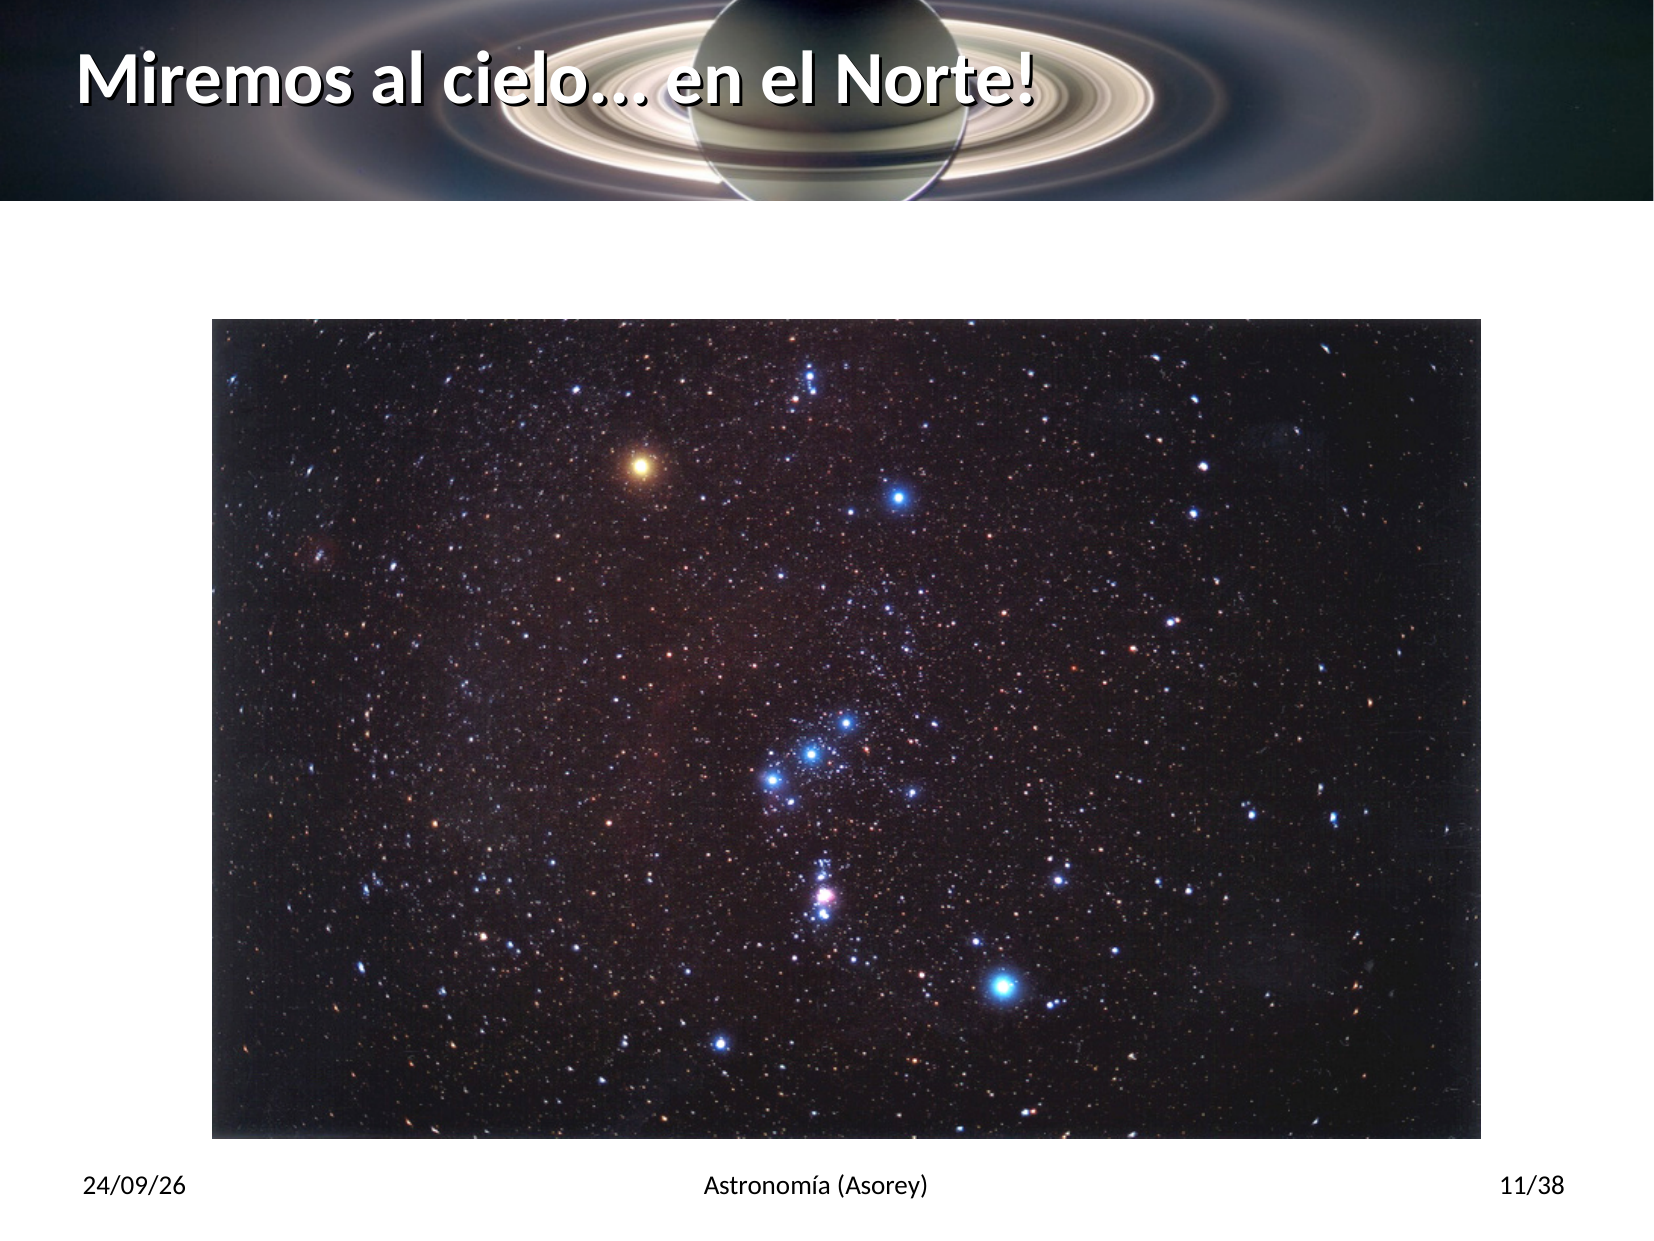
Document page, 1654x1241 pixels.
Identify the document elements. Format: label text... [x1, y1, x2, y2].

picture [212, 319, 1481, 1139]
picture [0, 0, 1654, 201]
title Miremos al cielo... en el Norte! [75, 19, 1564, 151]
